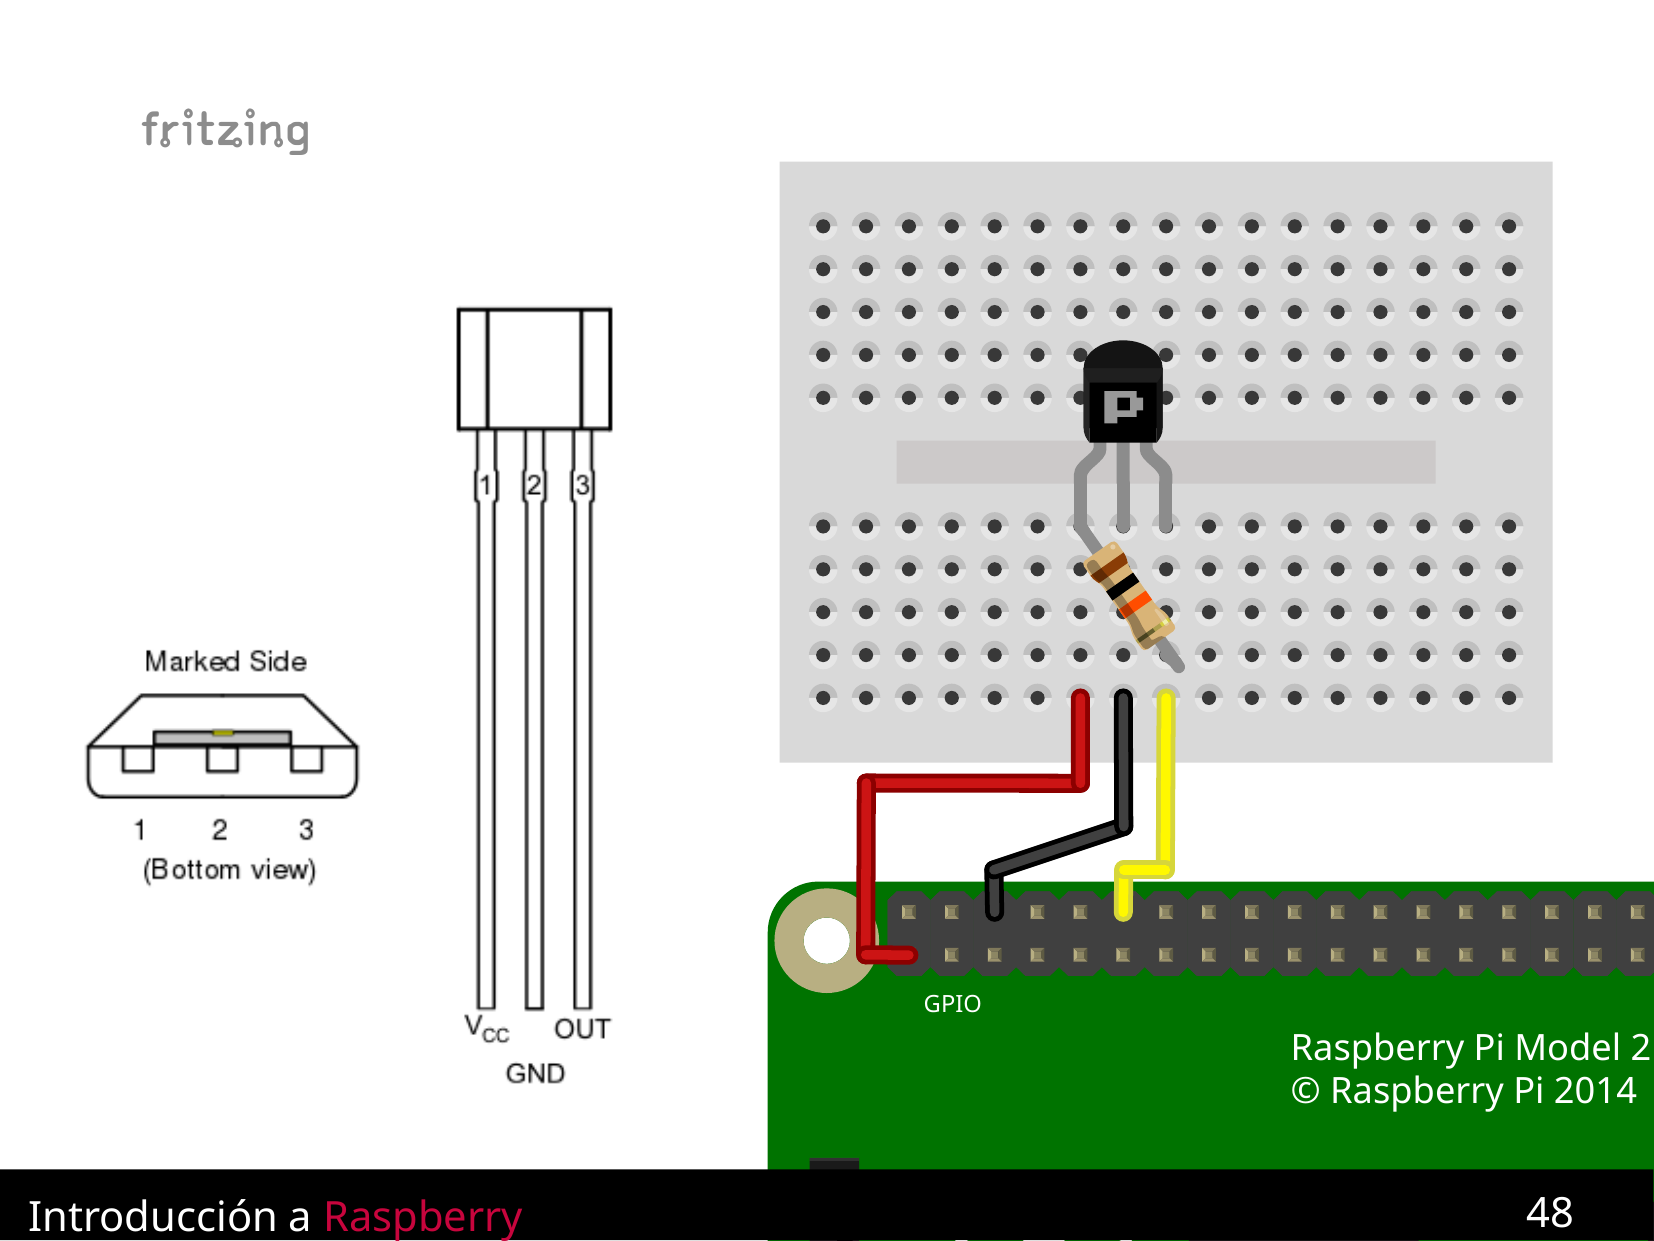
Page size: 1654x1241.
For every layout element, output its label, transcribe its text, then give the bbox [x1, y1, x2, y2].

picture [767, 161, 1654, 1169]
text_box <number> [1521, 1175, 1654, 1241]
text_box [0, 0, 1654, 1241]
text_box Introducción a Raspberry Pi [13, 1179, 556, 1241]
picture [430, 289, 638, 1099]
picture [63, 618, 391, 902]
picture [129, 94, 308, 155]
